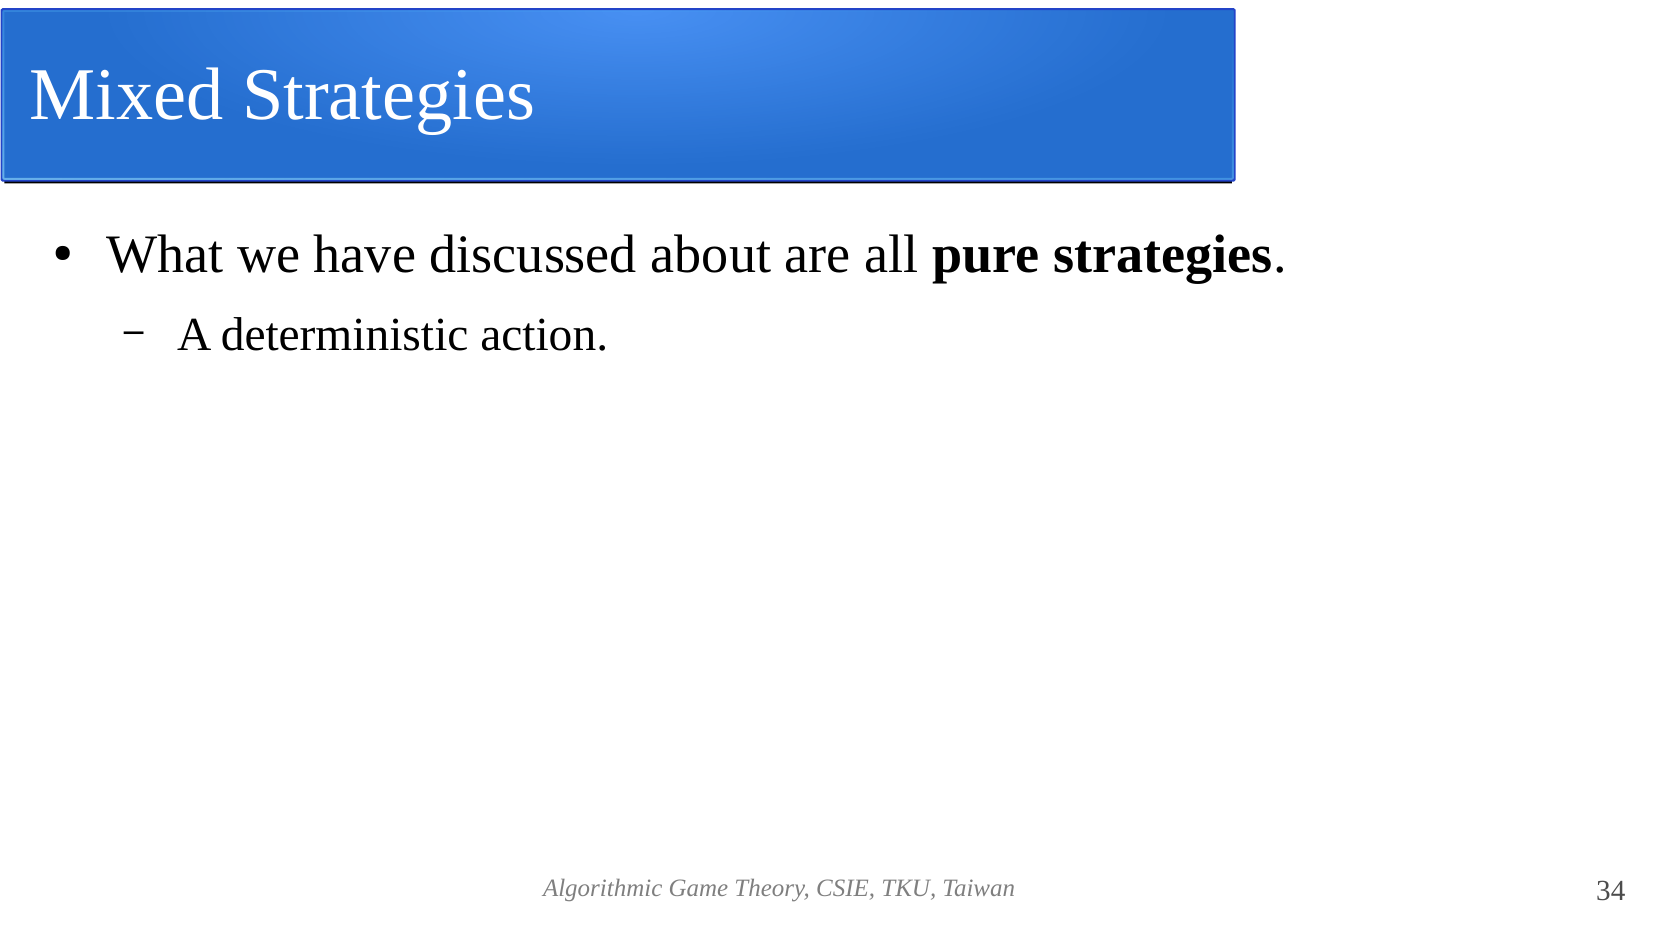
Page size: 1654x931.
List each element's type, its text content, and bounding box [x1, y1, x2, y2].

title Mixed Strategies [29, 17, 1138, 172]
list What we have discussed about are all pure strategies. A deterministic action. [35, 224, 1524, 764]
